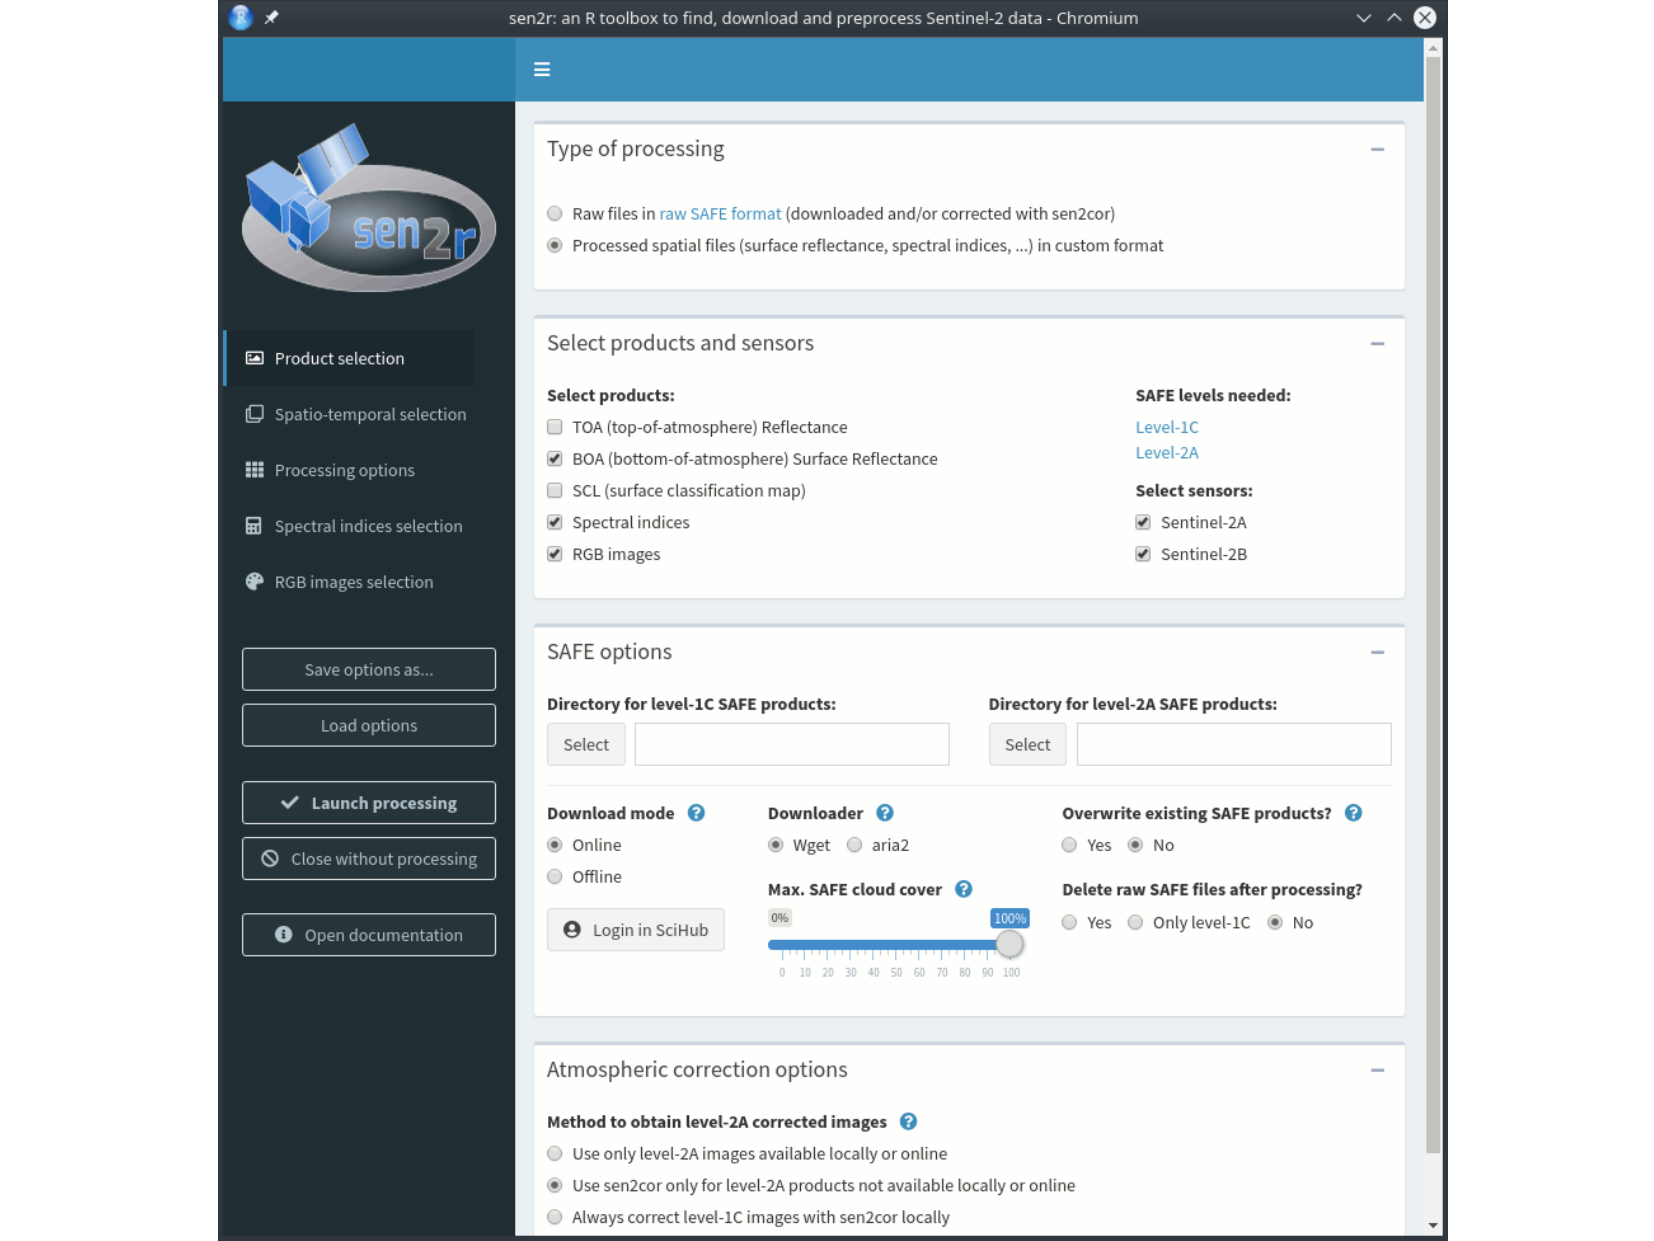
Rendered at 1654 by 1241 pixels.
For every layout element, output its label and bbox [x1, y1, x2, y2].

picture [218, 0, 1448, 1241]
